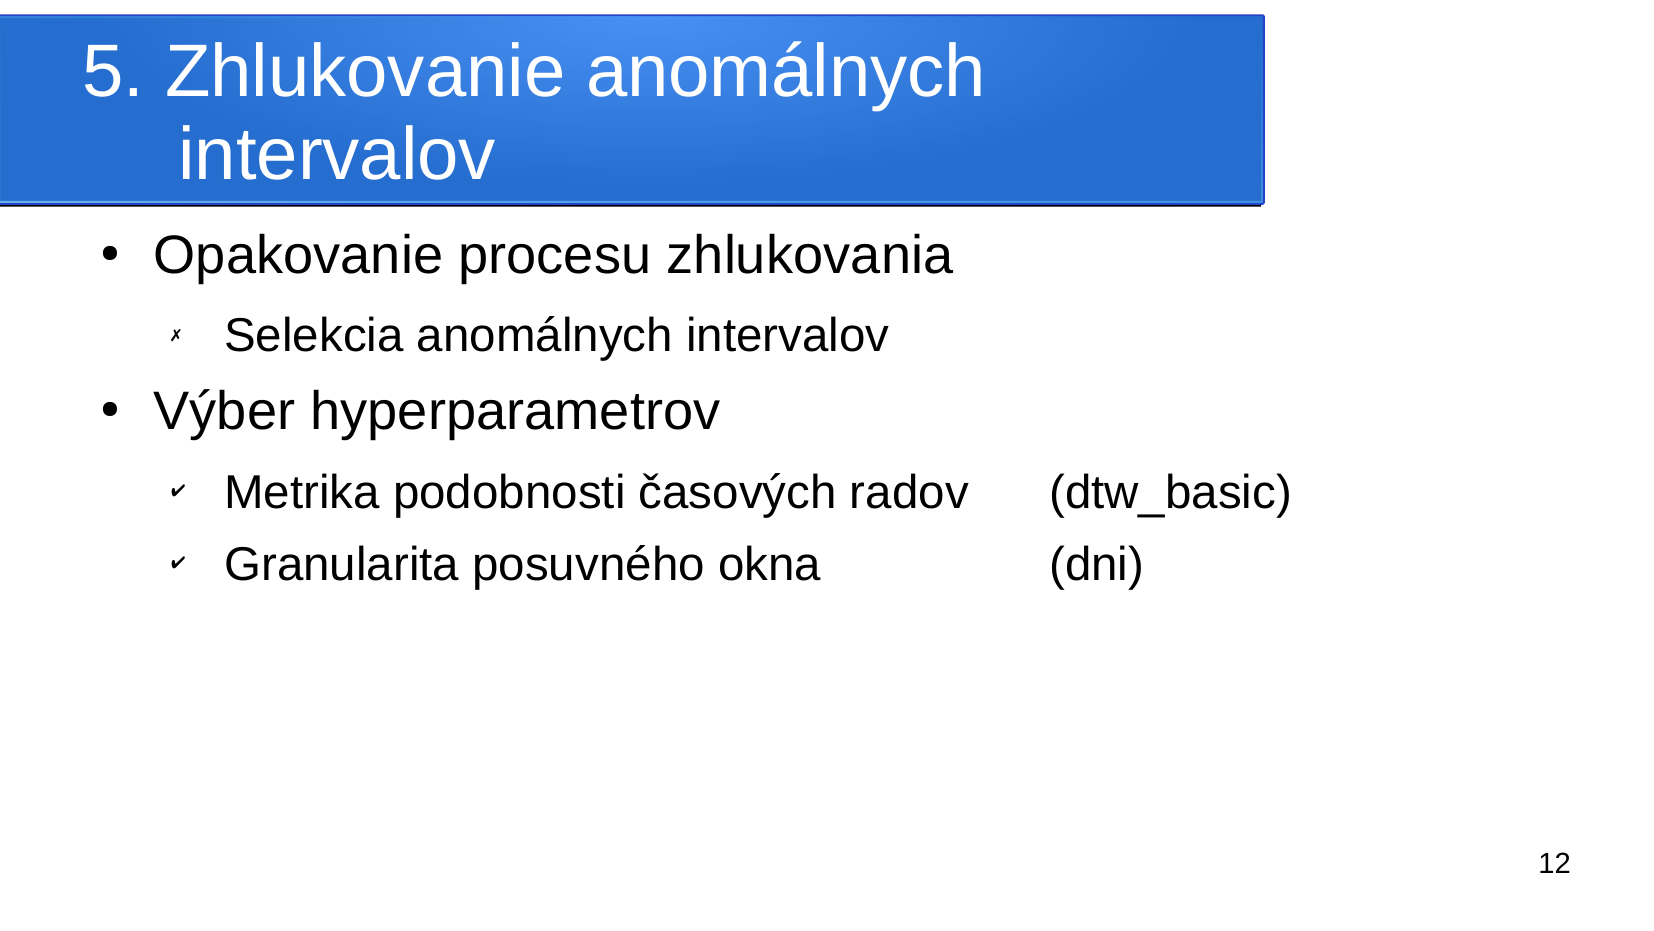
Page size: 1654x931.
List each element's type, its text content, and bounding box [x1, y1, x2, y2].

list Opakovanie procesu zhlukovania Selekcia anomálnych intervalov Výber hyperparametrov Metrika podobnosti časových radov (dtw_basic) Granularita posuvného okna (dni) [82, 224, 1571, 764]
title 5. Zhlukovanie anomálnych intervalov [82, 29, 1231, 196]
